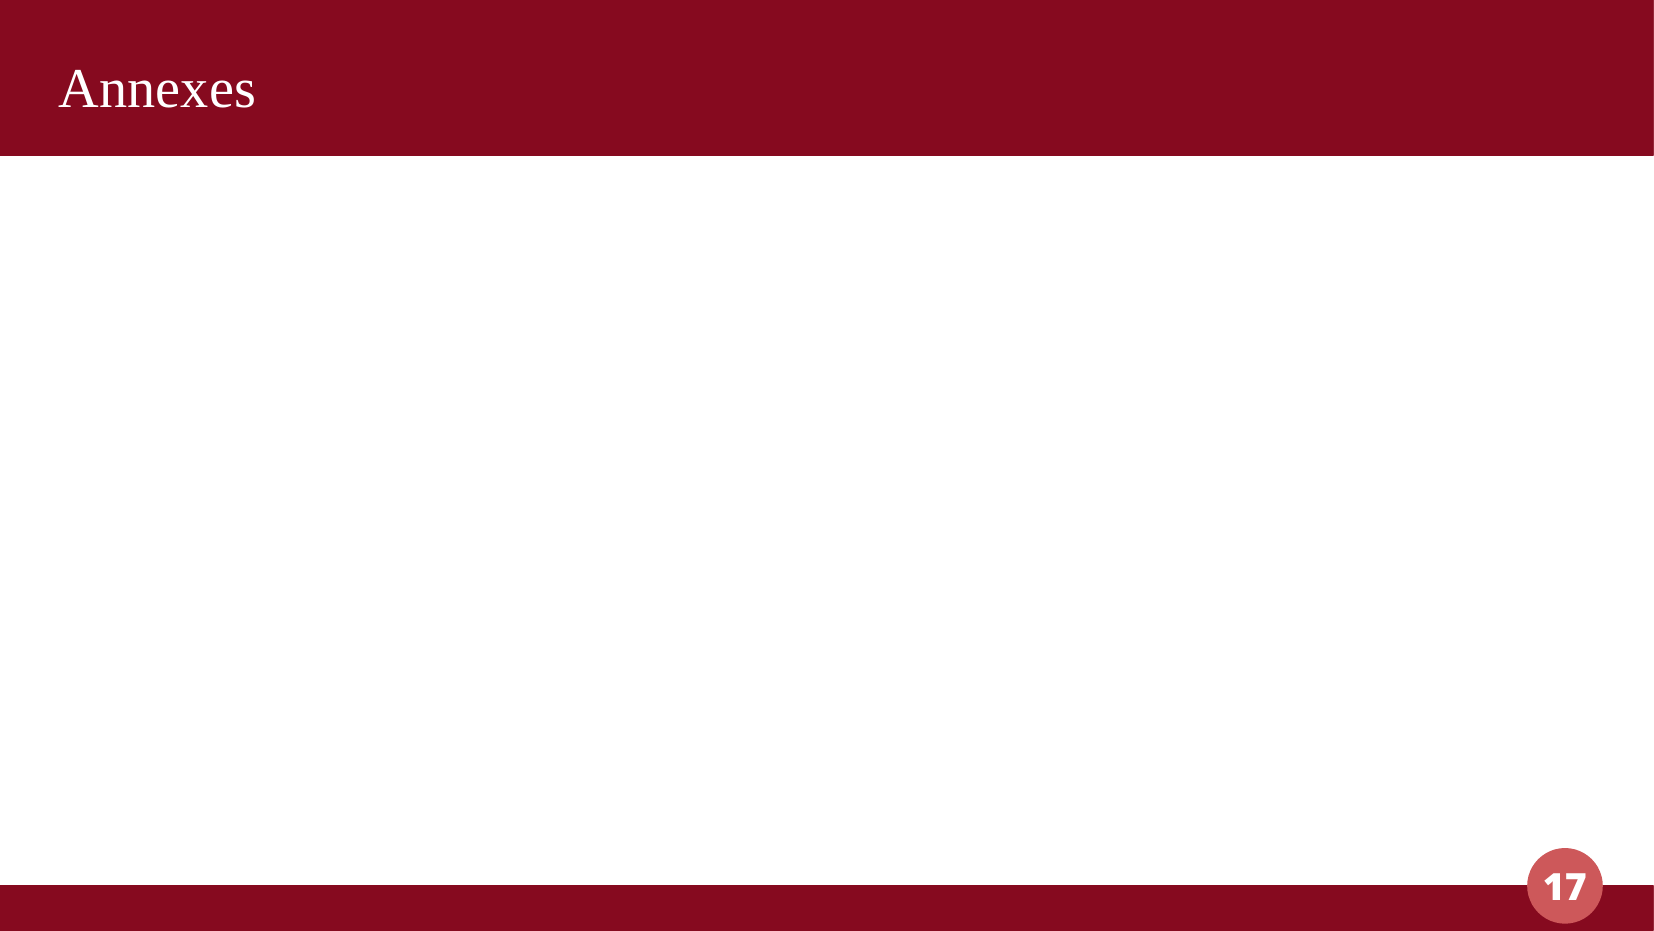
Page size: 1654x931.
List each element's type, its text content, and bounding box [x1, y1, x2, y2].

title Annexes [59, 29, 1595, 148]
